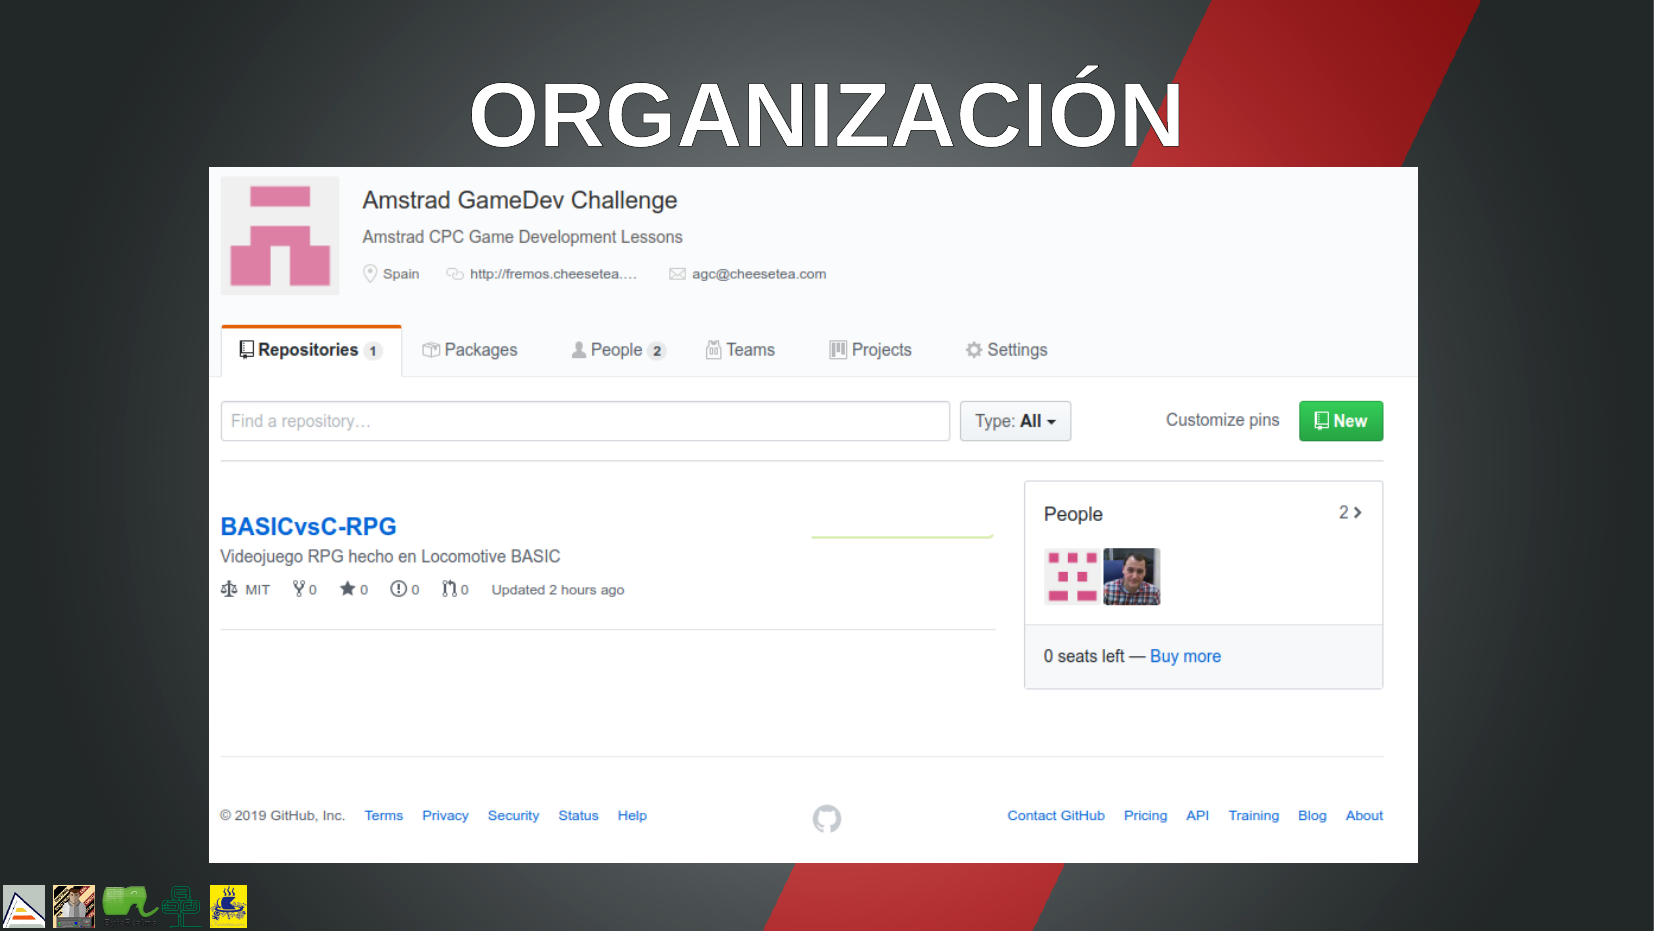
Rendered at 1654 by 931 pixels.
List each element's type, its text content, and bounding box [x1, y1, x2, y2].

picture [0, 0, 1654, 931]
title ORGANIZACIÓN [82, 37, 1571, 193]
